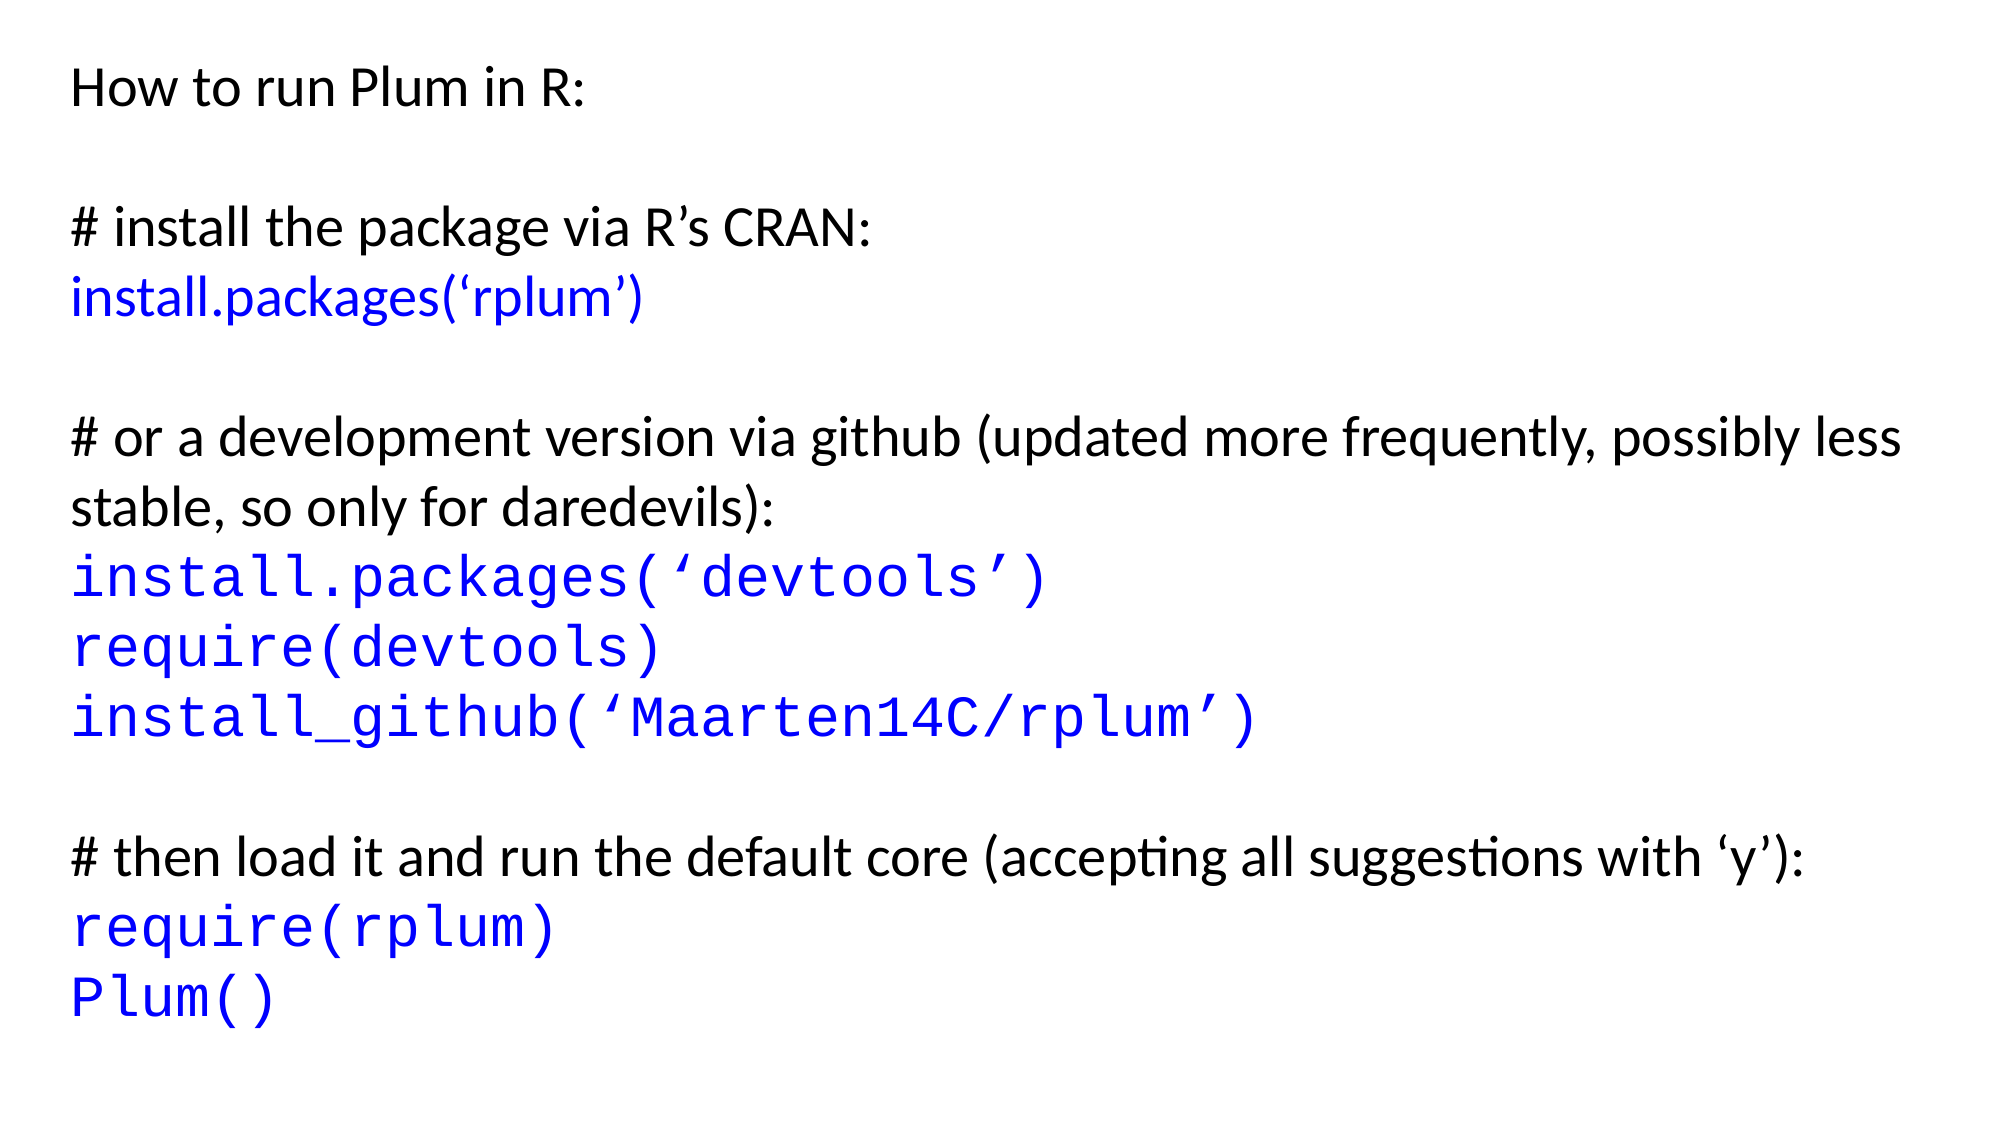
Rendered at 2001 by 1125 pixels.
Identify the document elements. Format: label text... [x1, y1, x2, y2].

text_box How to run Plum in R: # install the package via R’s CRAN: install.packages(‘rplum’) # or a development version via github (updated more frequently, possibly less stable, so only for daredevils): install.packages(‘devtools’) require(devtools) install_github(‘Maarten14C/rplum’) # then load it and run the default core (accepting all suggestions with ‘y’): require(rplum) Plum() [56, 40, 1921, 1036]
